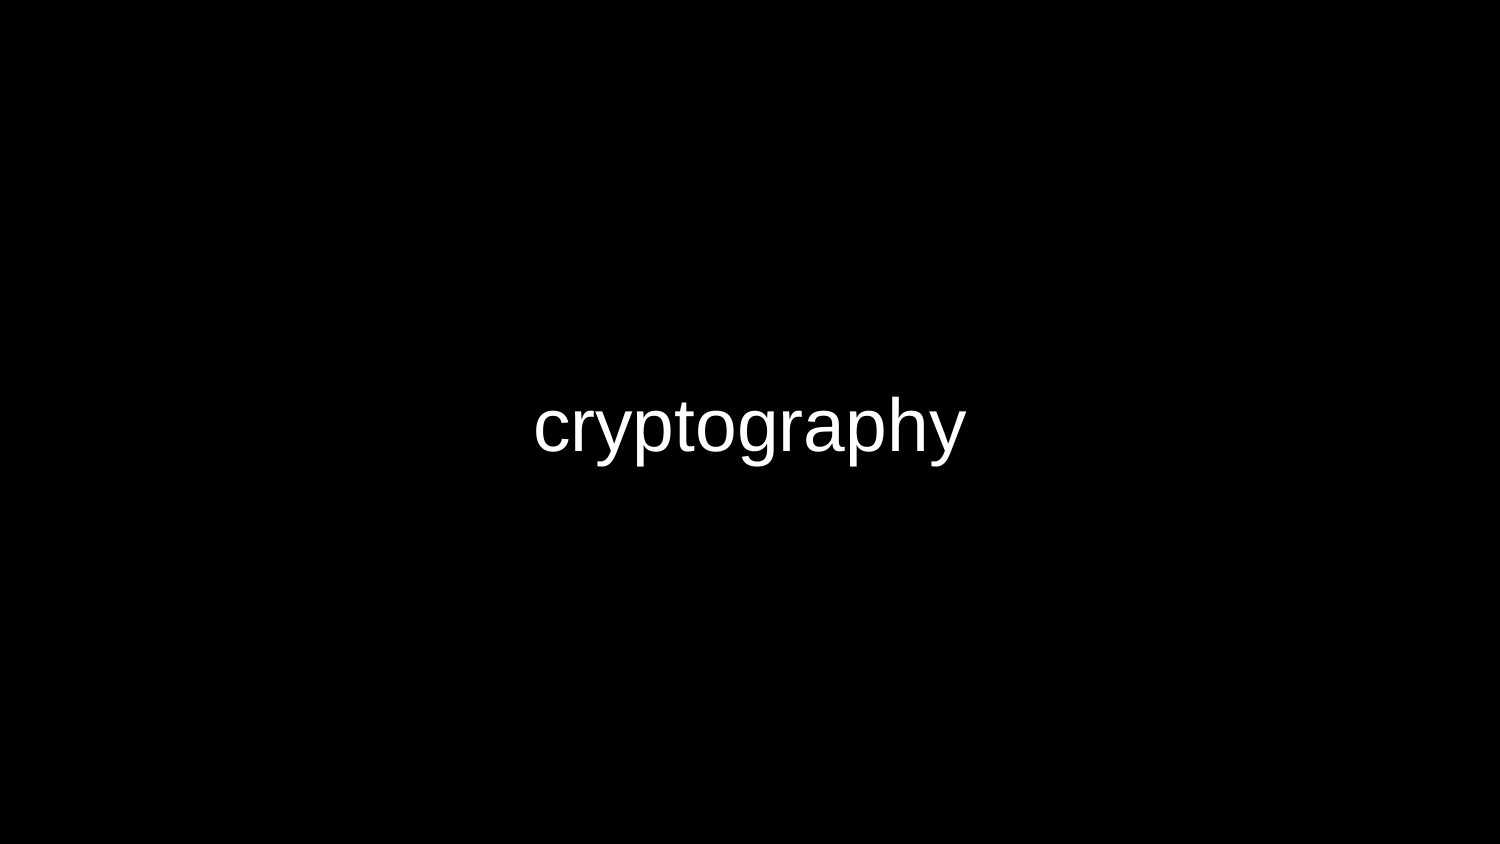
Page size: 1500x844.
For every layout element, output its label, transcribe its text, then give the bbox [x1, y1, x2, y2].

title cryptography [51, 352, 1449, 491]
